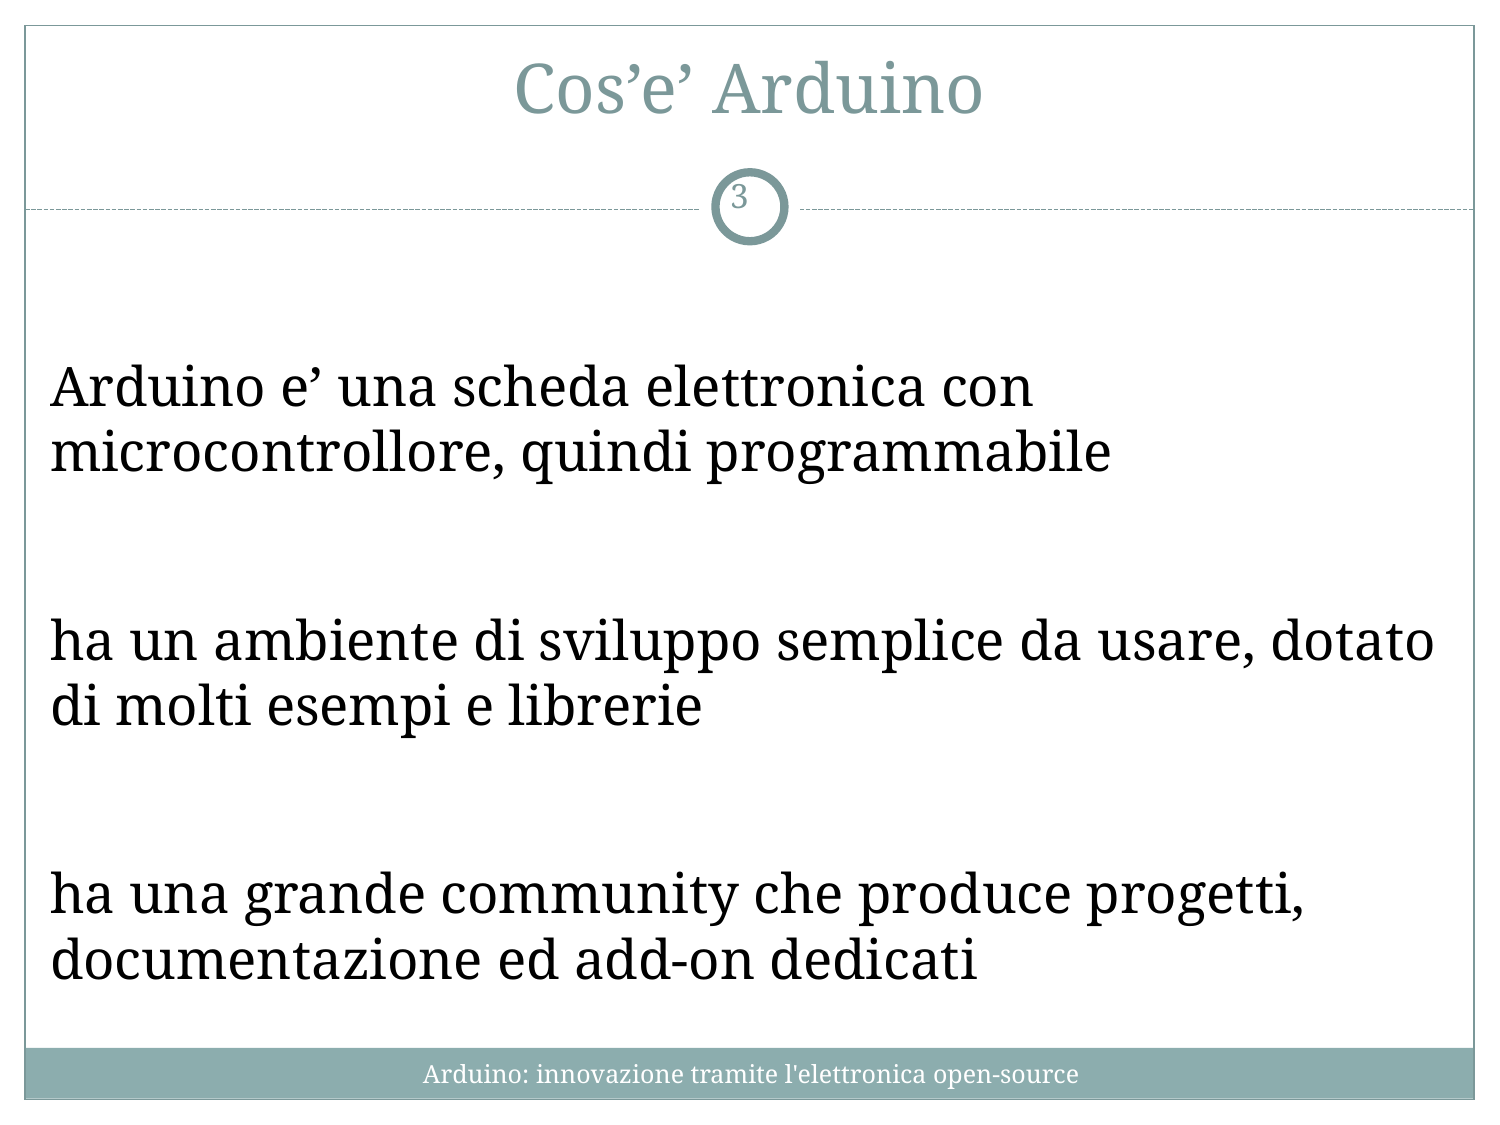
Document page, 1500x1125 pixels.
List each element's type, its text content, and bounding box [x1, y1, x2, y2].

footer Arduino: innovazione tramite l'elettronica open-source [50, 1051, 1454, 1112]
slide_number <numero> [715, 168, 791, 241]
title Cos’e’ Arduino [49, 37, 1450, 162]
list Arduino e’ una scheda elettronica con microcontrollore, quindi programmabile ha un ambiente di sviluppo semplice da usare, dotato di molti esempi e librerie ha una grande community che produce progetti, documentazione ed add-on dedicati [35, 250, 1465, 1001]
